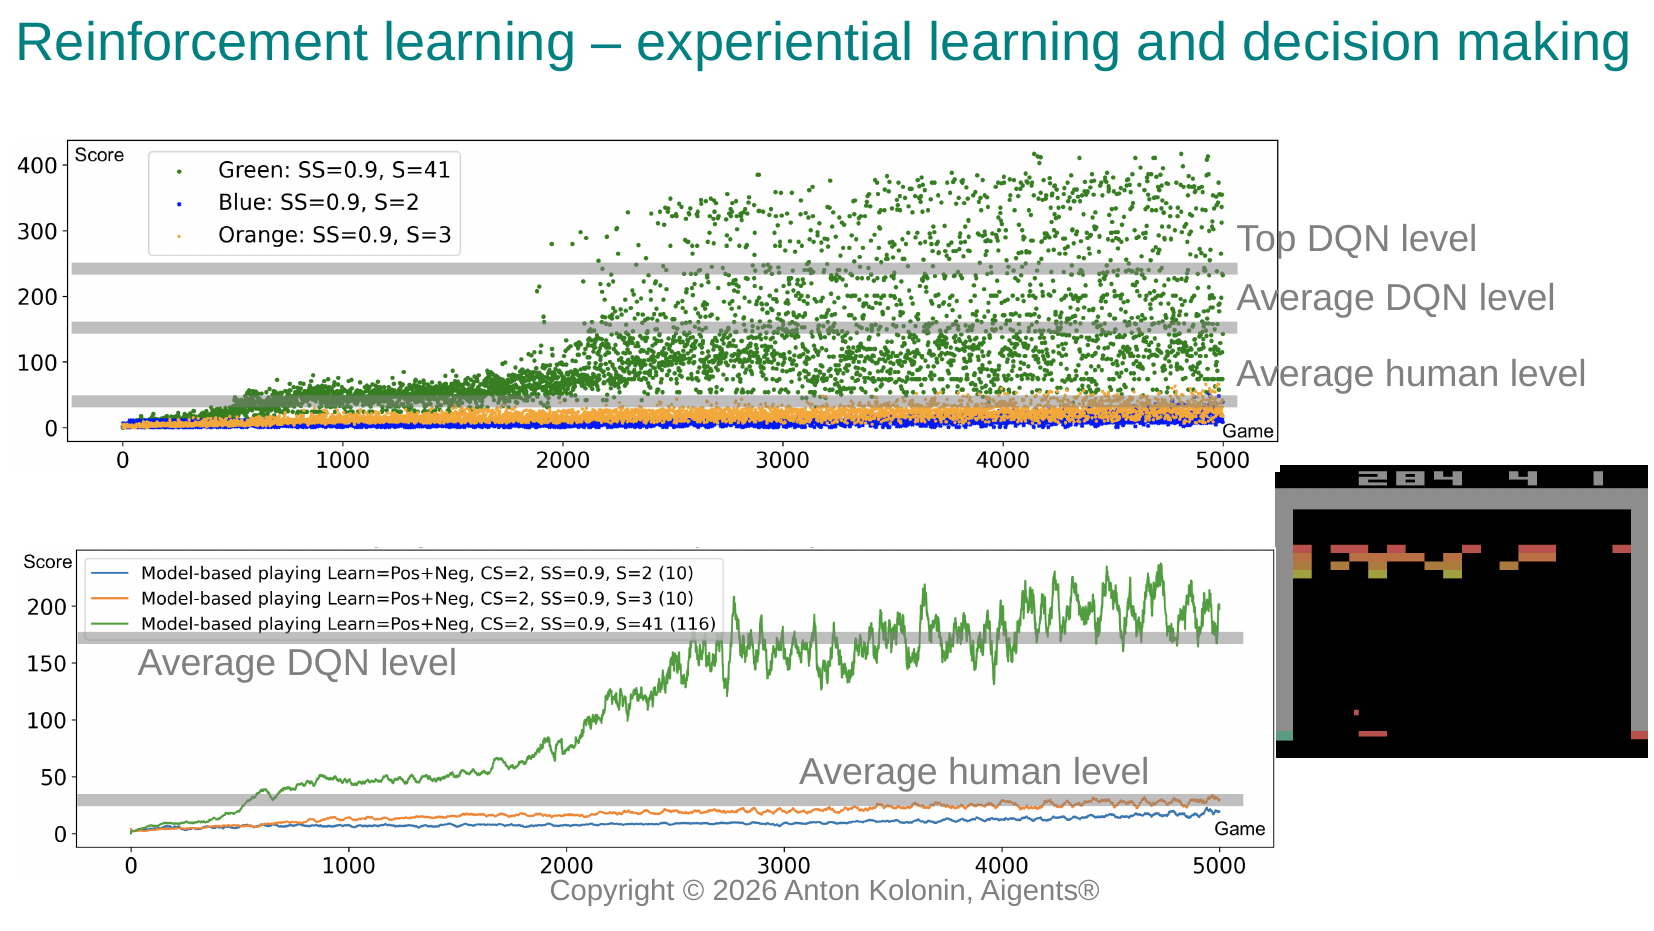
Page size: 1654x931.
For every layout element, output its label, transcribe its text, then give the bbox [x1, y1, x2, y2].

text_box Reinforcement learning – experiential learning and decision making [0, 2, 1651, 82]
text_box Top DQN level [1221, 209, 1603, 267]
text_box Average human level [784, 743, 1166, 794]
picture [12, 138, 1648, 877]
text_box Average human level [1221, 344, 1603, 402]
text_box Average DQN level [1221, 268, 1603, 326]
text_box Average DQN level [123, 644, 505, 692]
